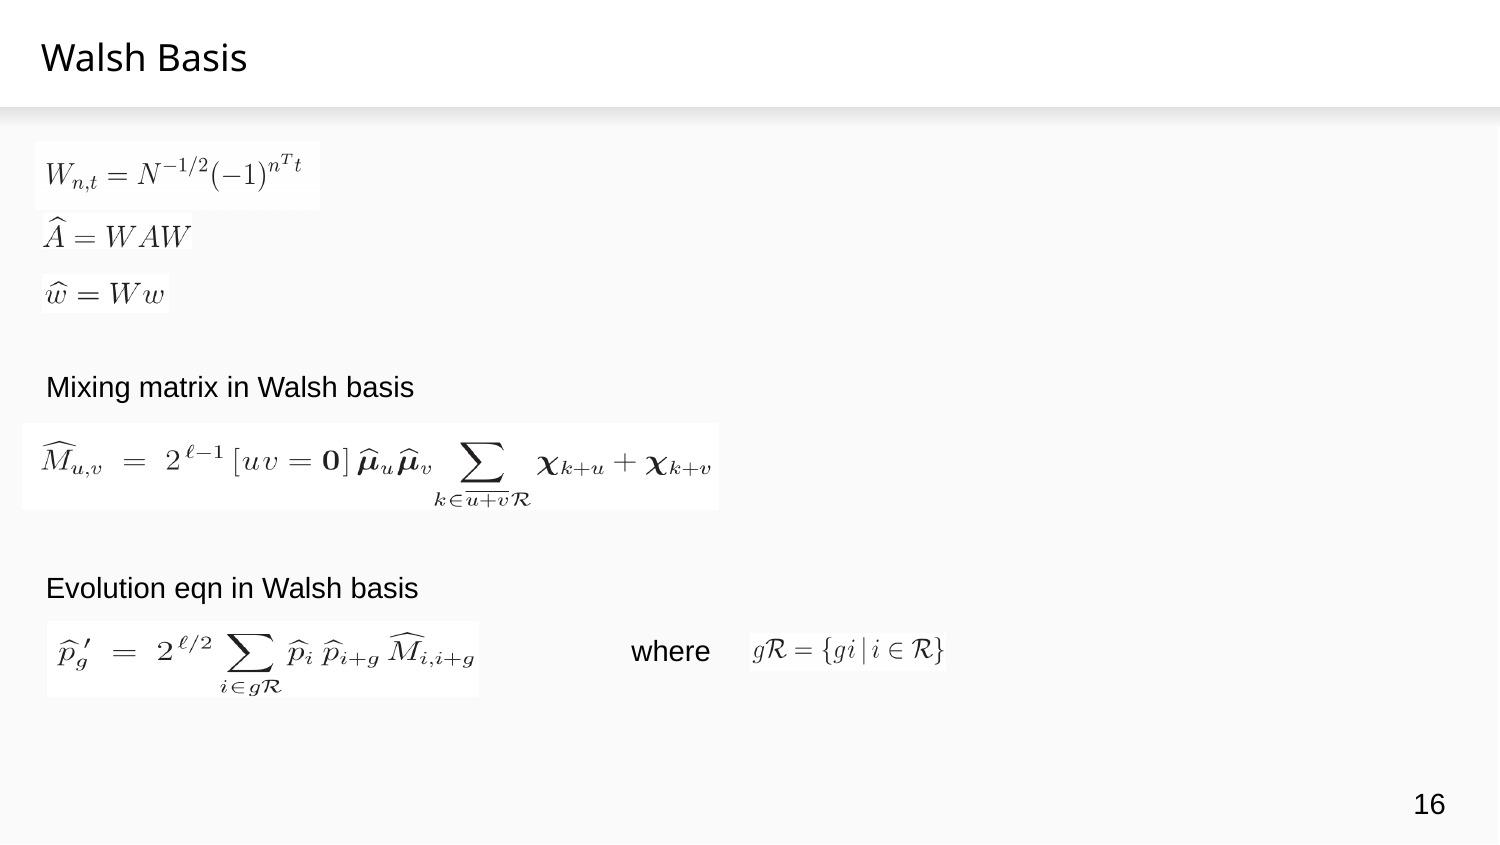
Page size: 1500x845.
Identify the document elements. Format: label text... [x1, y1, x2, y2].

title Walsh Basis [40, 8, 1489, 107]
text_box Evolution eqn in Walsh basis [31, 564, 435, 614]
text_box where [616, 627, 727, 677]
picture [47, 621, 479, 697]
text_box Mixing matrix in Walsh basis [31, 363, 430, 413]
picture [35, 141, 320, 210]
picture [750, 633, 946, 671]
picture [22, 423, 719, 510]
picture [42, 274, 169, 313]
picture [43, 213, 192, 249]
